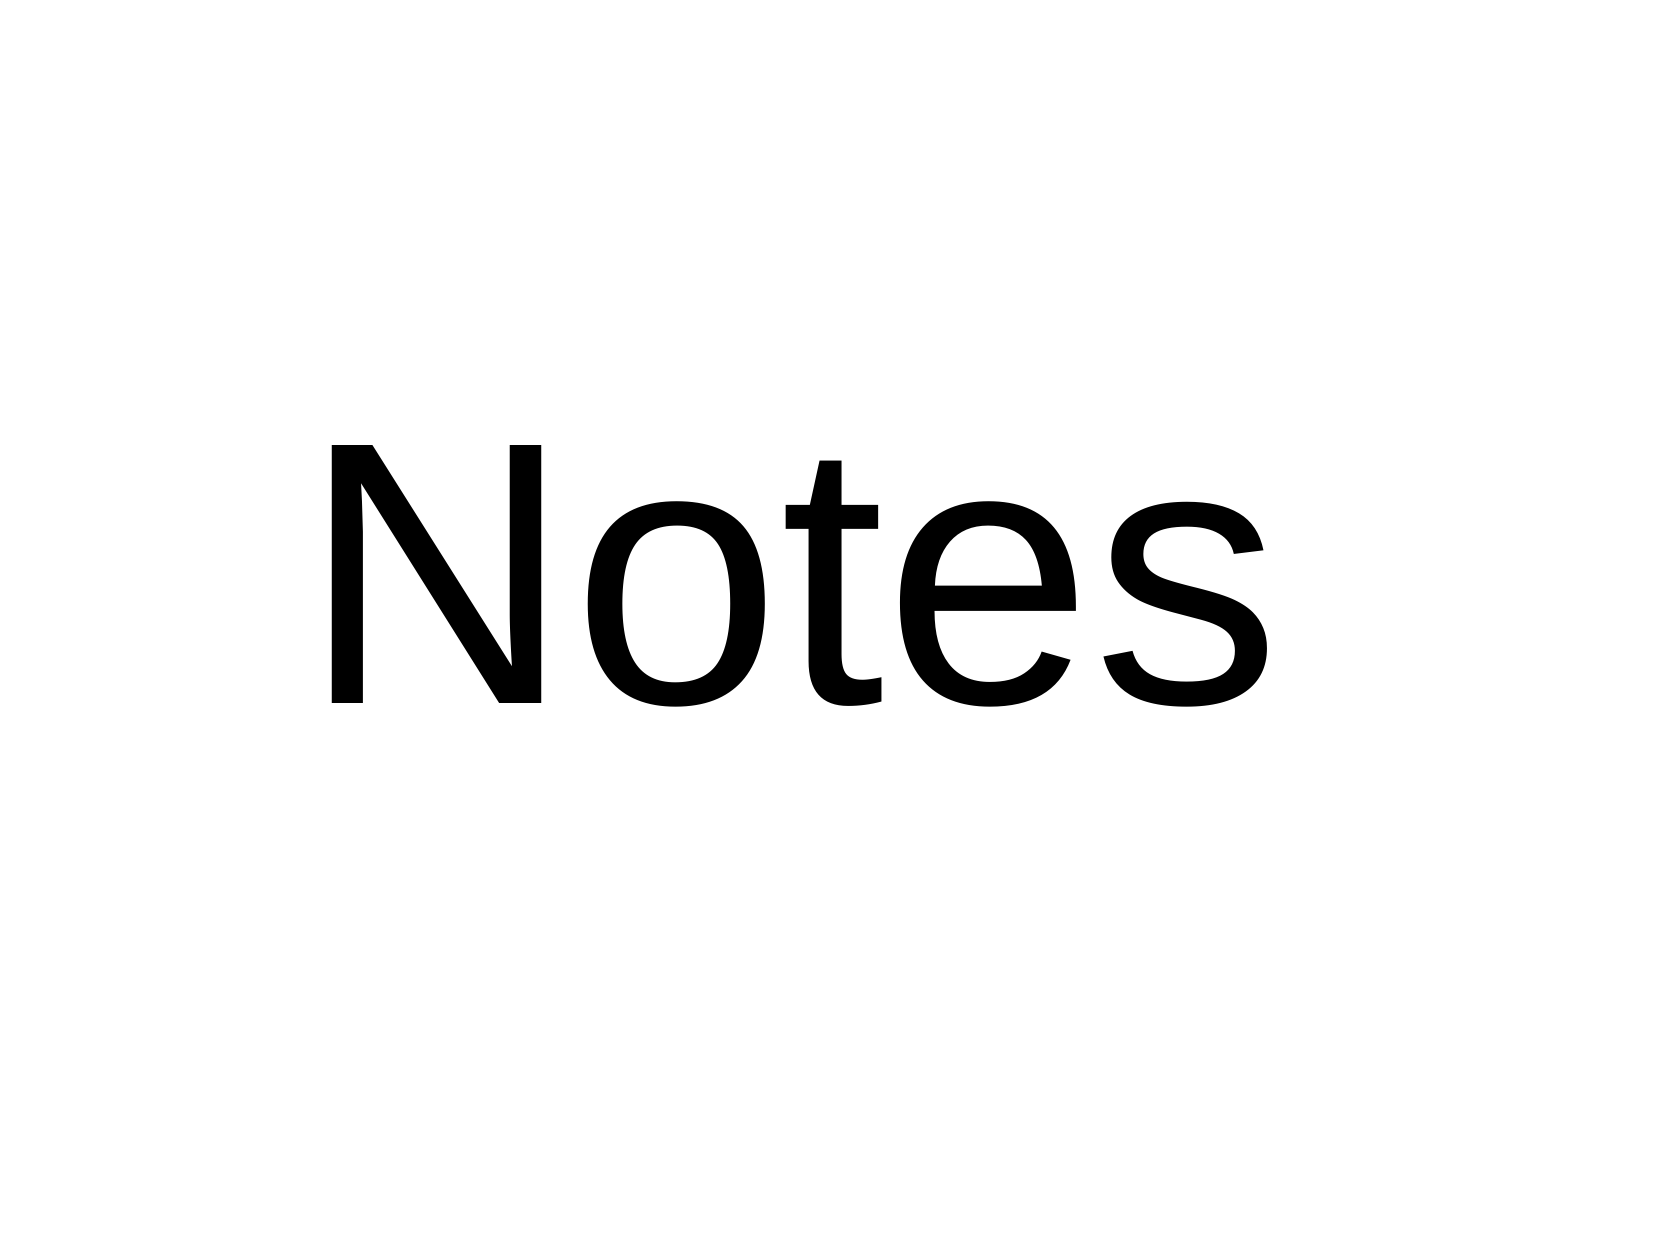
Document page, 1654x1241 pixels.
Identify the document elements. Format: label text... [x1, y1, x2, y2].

title Notes [47, 364, 1536, 784]
